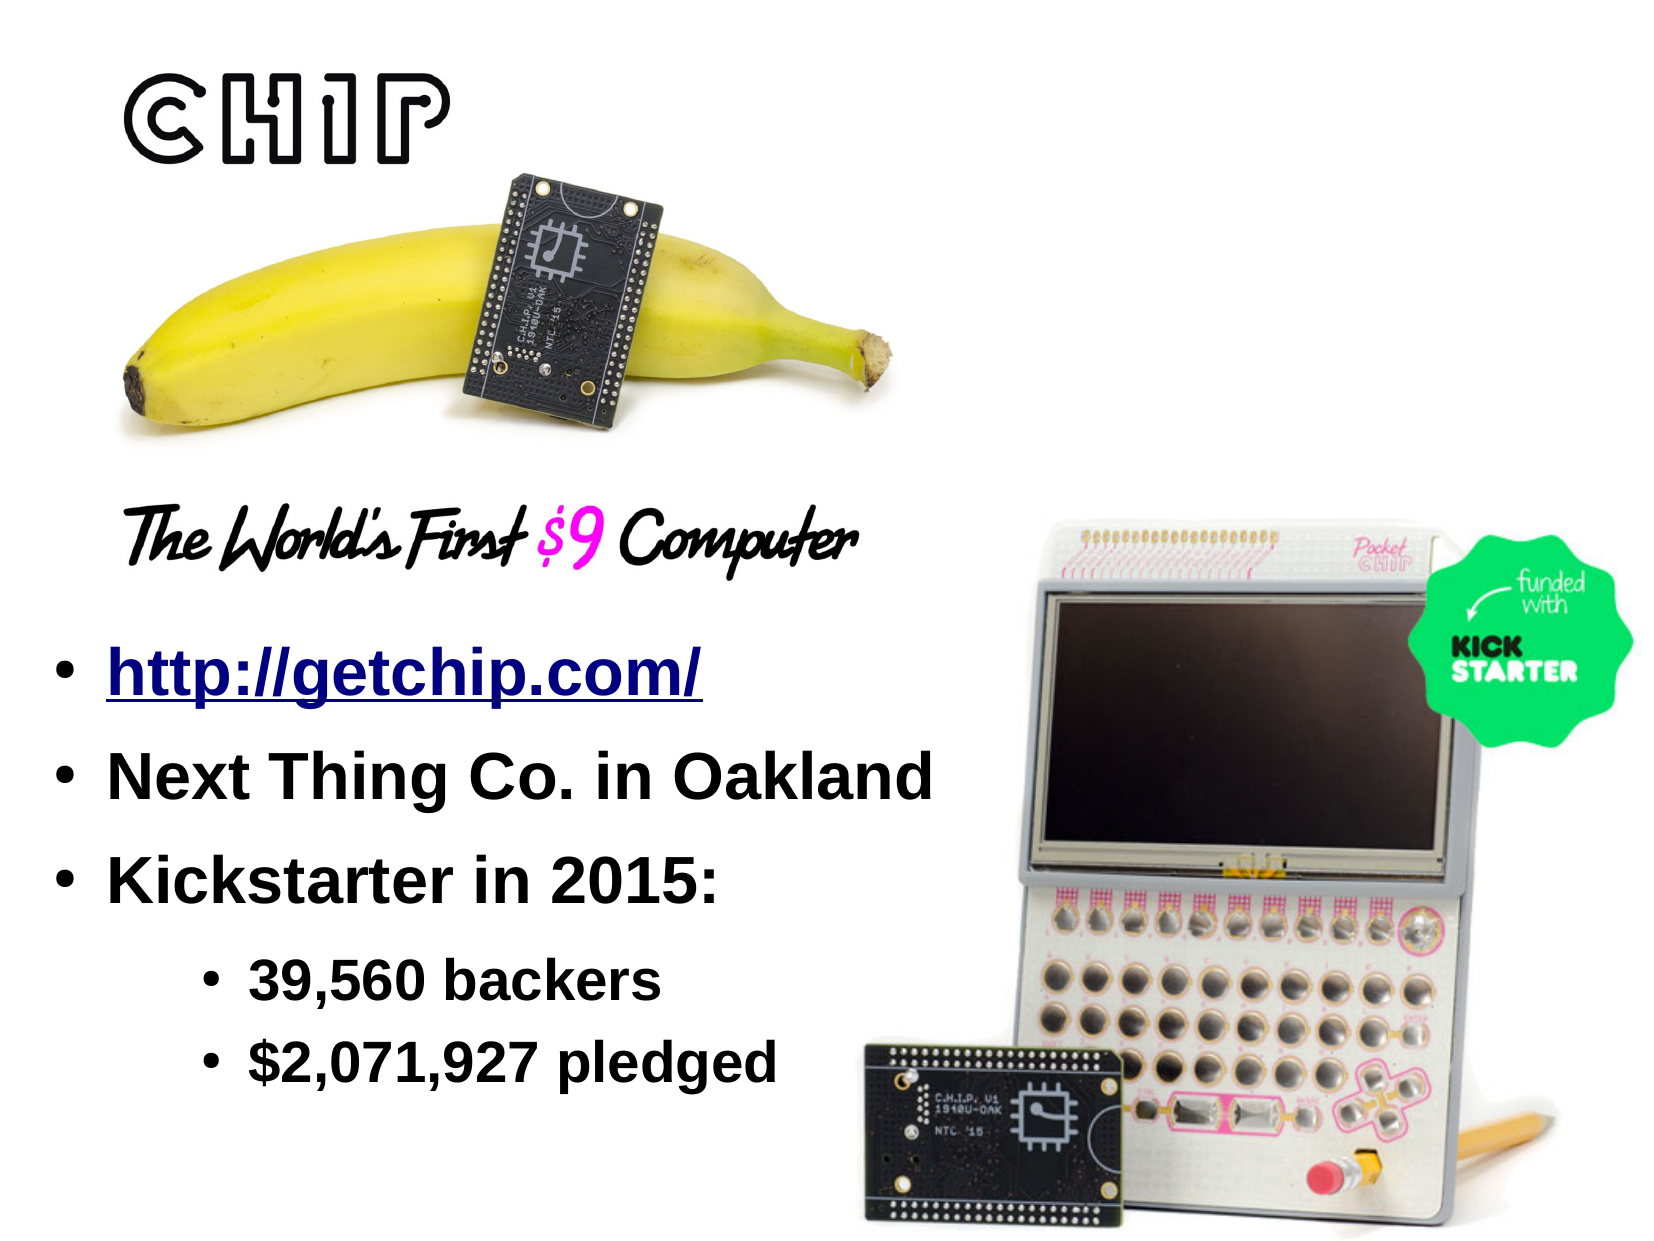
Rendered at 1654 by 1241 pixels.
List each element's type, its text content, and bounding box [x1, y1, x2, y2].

list http://getchip.com/ Next Thing Co. in Oakland Kickstarter in 2015: 39,560 backers $2,071,927 pledged [35, 425, 1524, 1146]
picture [742, 518, 1654, 1241]
picture [88, 29, 909, 645]
